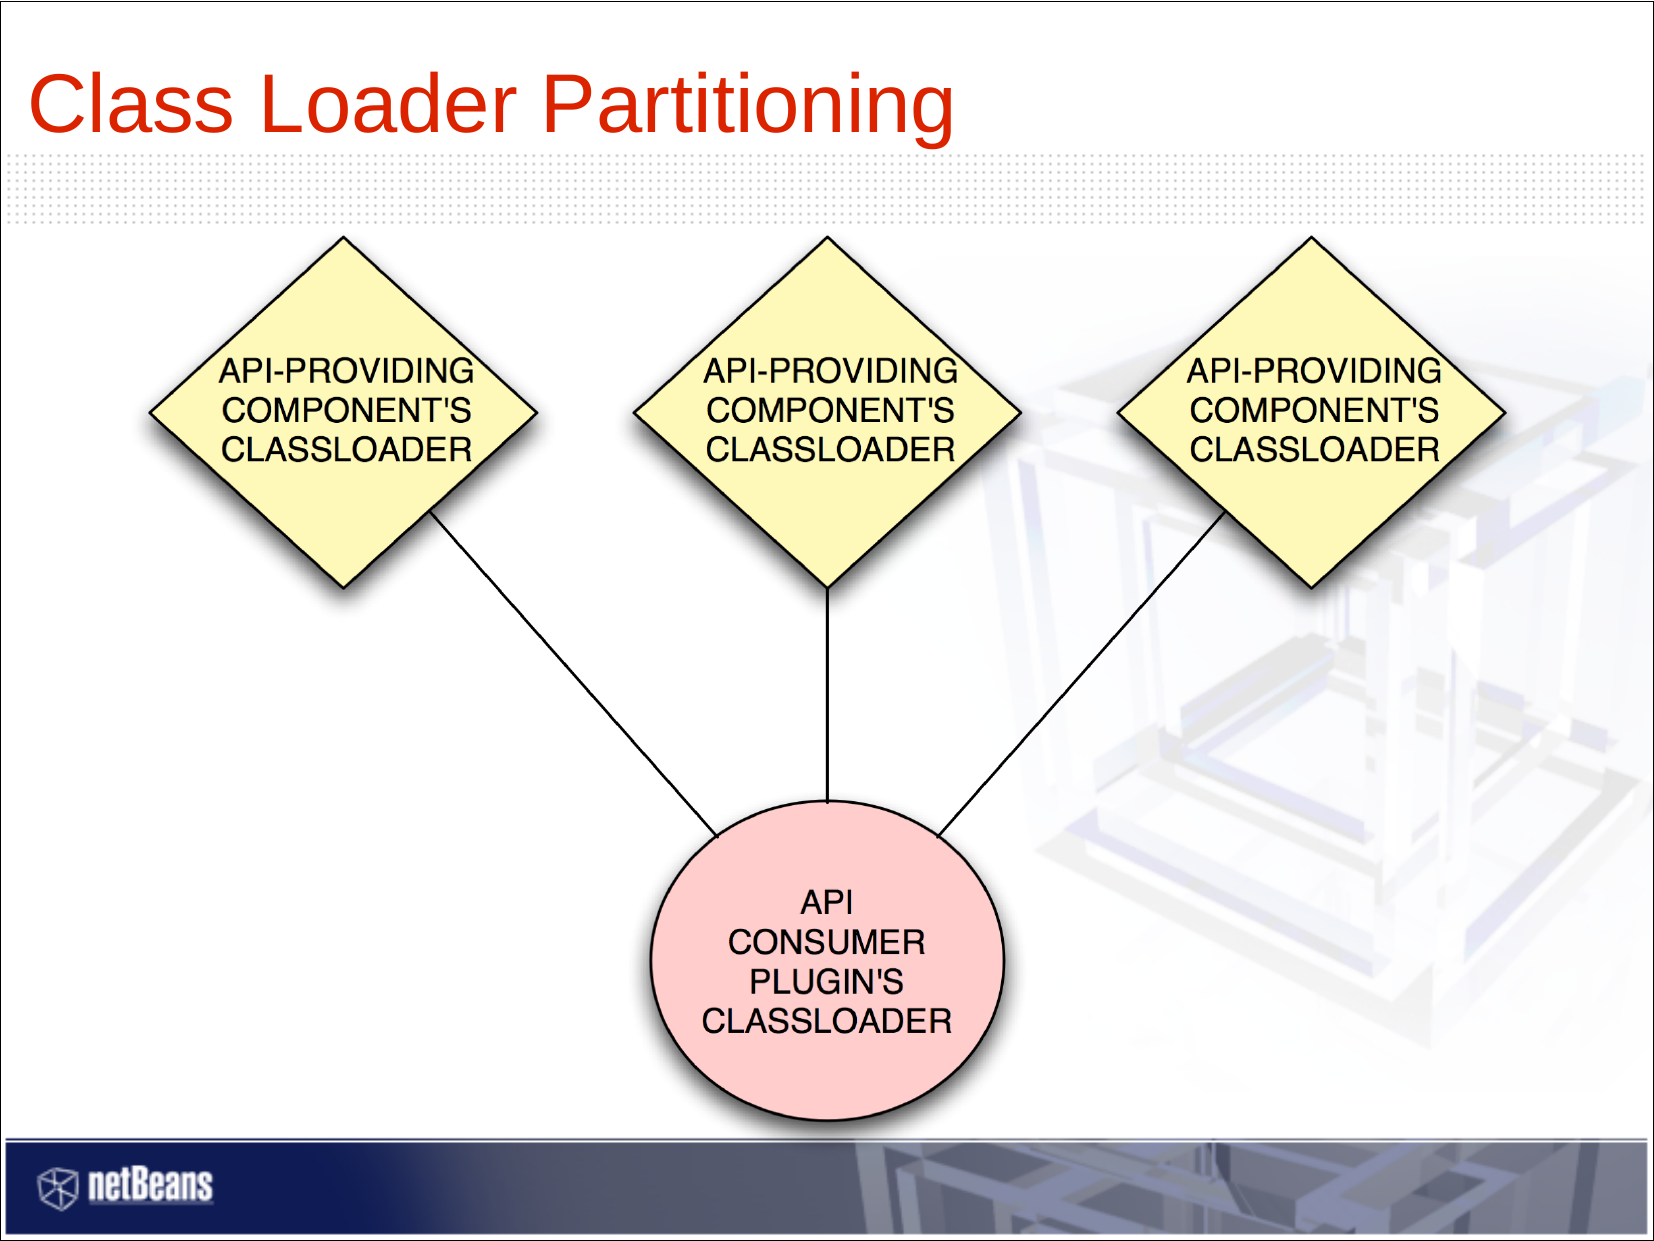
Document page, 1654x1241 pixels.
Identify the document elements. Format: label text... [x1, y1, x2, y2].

picture [1, 2, 1653, 1240]
title Class Loader Partitioning [27, 0, 1627, 208]
